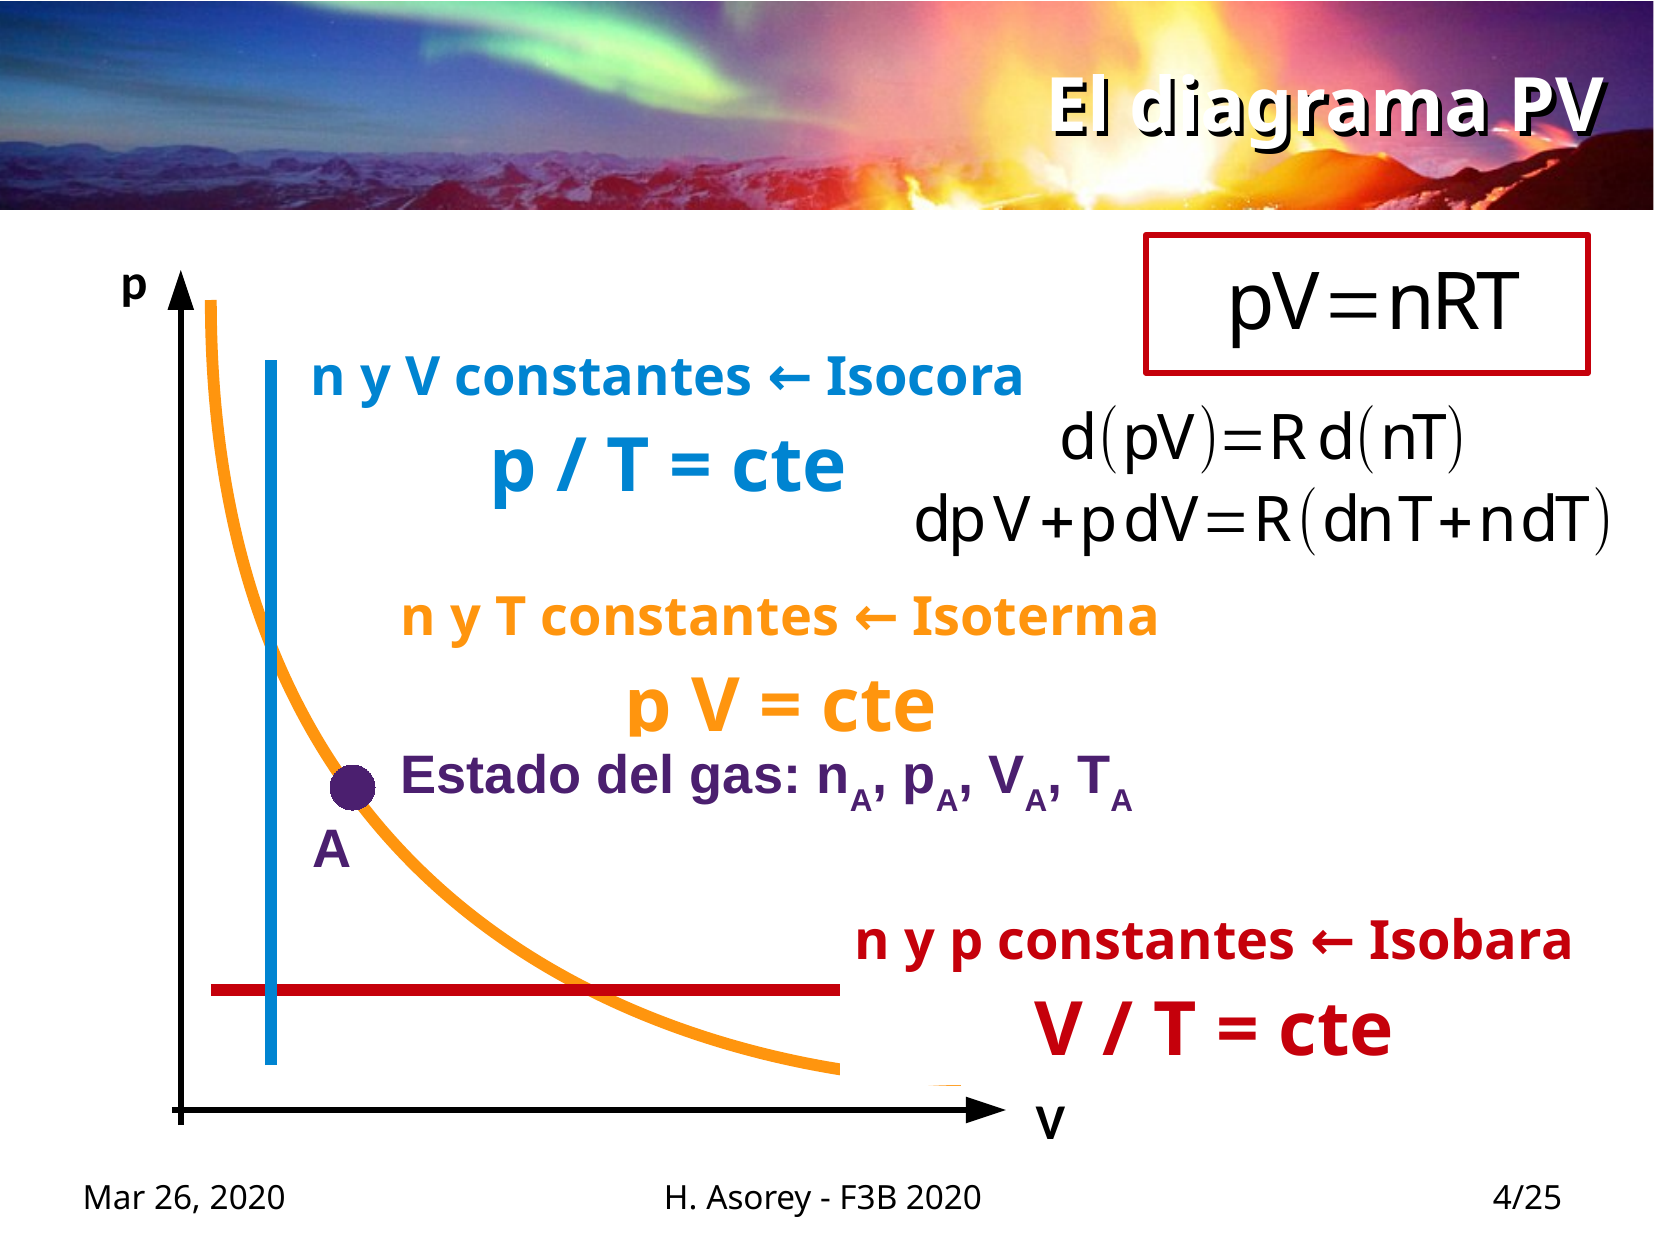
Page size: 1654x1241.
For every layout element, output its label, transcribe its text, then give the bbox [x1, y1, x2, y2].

text_box p [105, 255, 163, 331]
text_box n y p constantes ← Isobara V / T = cte [840, 893, 1578, 1066]
text_box V [1020, 1095, 1081, 1171]
text_box n y V constantes ← Isocora p / T = cte [296, 330, 1036, 502]
text_box [330, 765, 376, 811]
text_box n y T constantes ← Isoterma p V = cte [386, 570, 1156, 742]
chart [1220, 252, 1527, 350]
picture [0, 1, 1654, 210]
chart [906, 399, 1620, 560]
text_box Estado del gas: nA, pA, VA, TA [385, 736, 1151, 826]
text_box A [289, 811, 376, 901]
title El diagrama PV [45, 15, 1606, 191]
